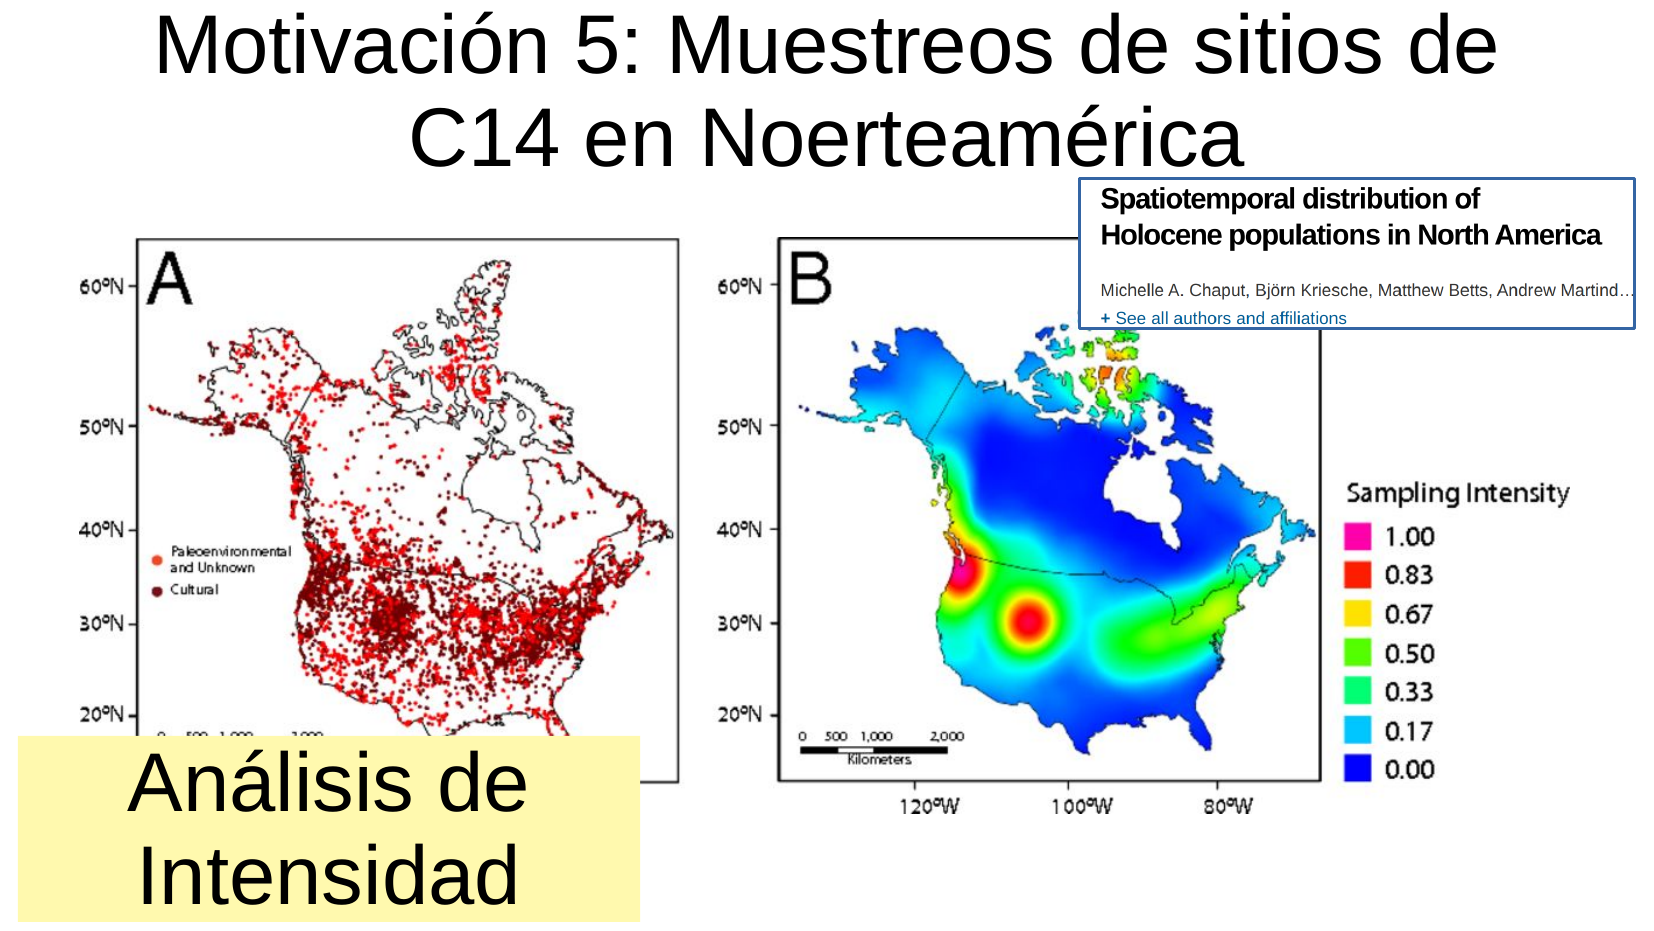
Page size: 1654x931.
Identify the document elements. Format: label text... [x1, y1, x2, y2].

picture [1081, 179, 1634, 328]
picture [79, 237, 1570, 814]
title Motivación 5: Muestreos de sitios de C14 en Noerteamérica [82, 0, 1571, 185]
title Análisis de Intensidad [17, 735, 641, 922]
